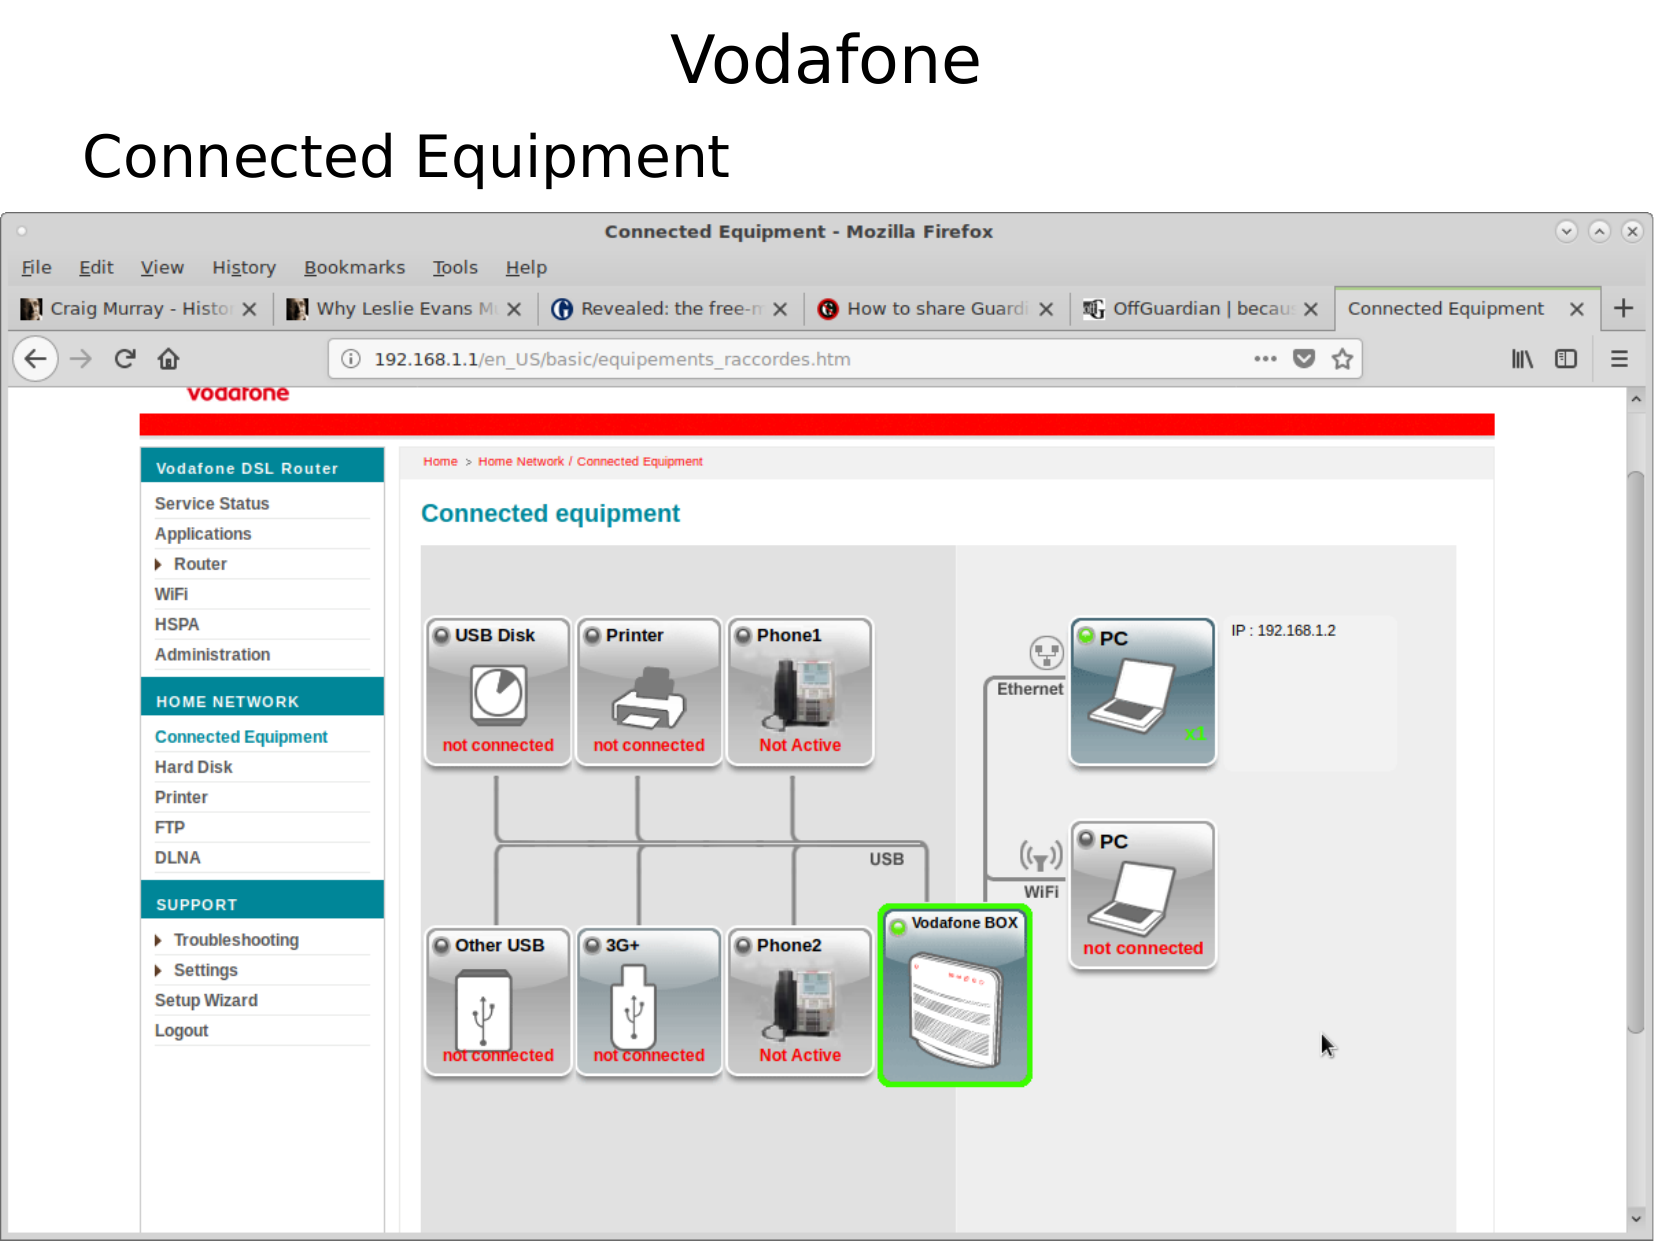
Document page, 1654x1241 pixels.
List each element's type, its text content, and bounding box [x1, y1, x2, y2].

title Vodafone [82, 21, 1571, 100]
subtitle Connected Equipment [82, 113, 1571, 201]
picture [0, 212, 1654, 1241]
